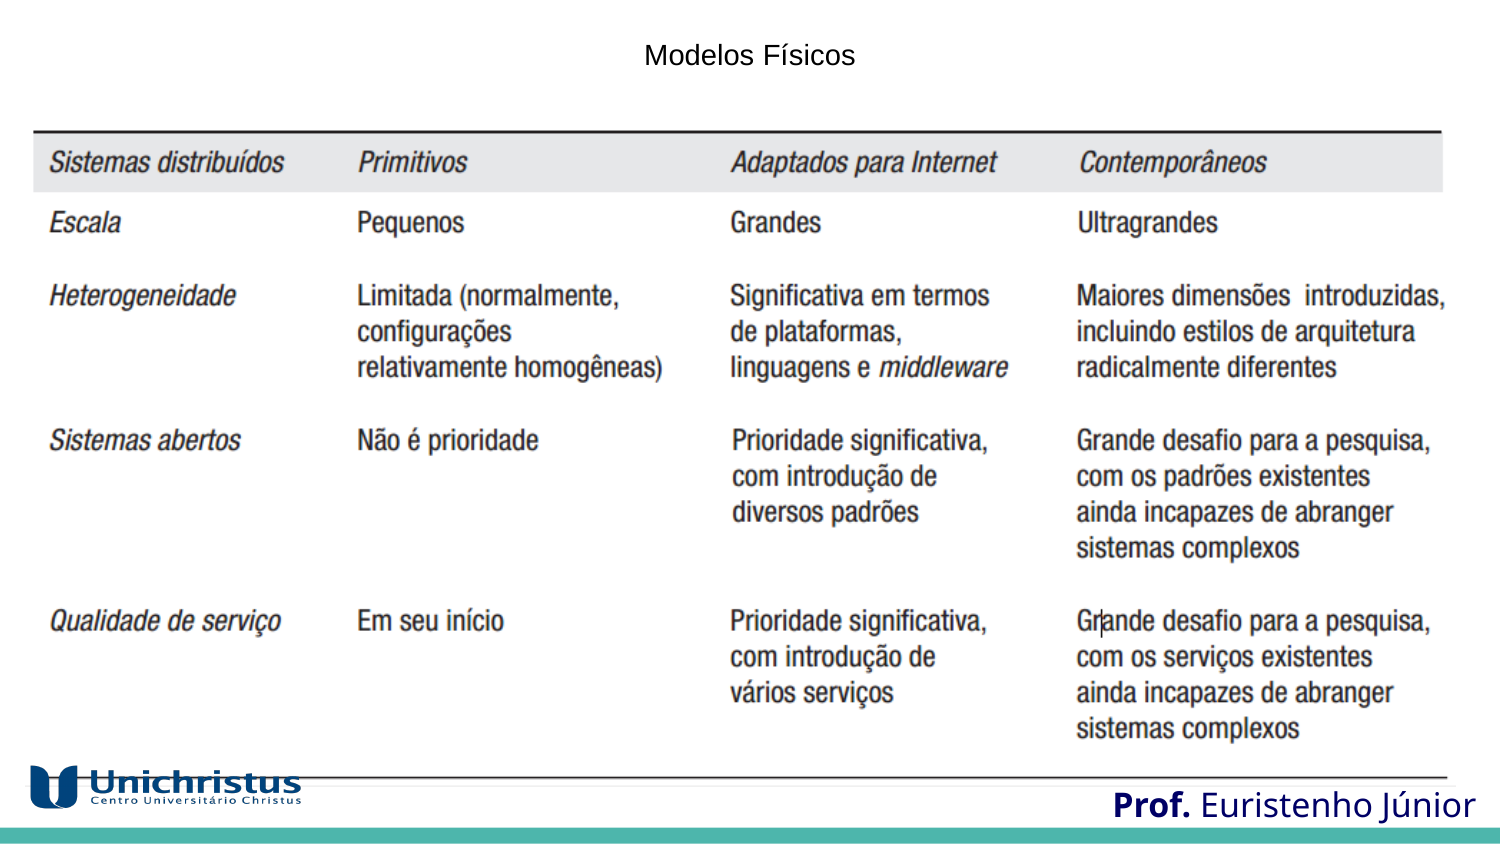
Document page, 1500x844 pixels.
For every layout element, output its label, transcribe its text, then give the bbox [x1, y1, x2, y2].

picture [25, 115, 1456, 810]
text_box Prof. Euristenho Júnior [1097, 773, 1494, 829]
title Modelos Físicos [51, 20, 1449, 115]
